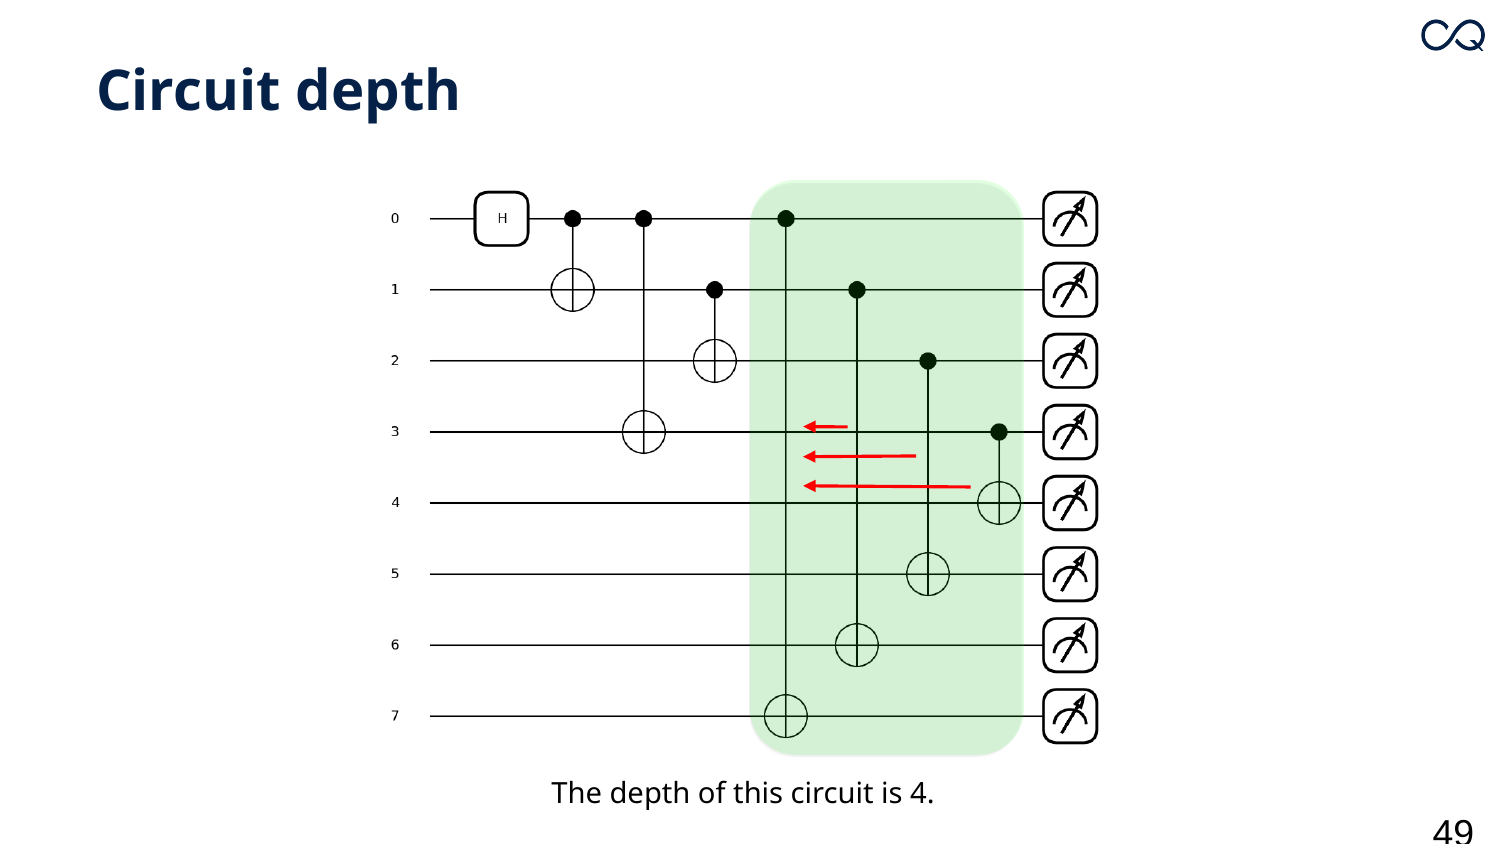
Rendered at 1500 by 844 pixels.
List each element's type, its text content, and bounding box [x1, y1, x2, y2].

picture [1421, 19, 1485, 51]
text_box [749, 179, 1024, 755]
text_box The depth of this circuit is 4. [536, 759, 964, 821]
title Circuit depth [81, 39, 1348, 142]
picture [352, 141, 1148, 794]
